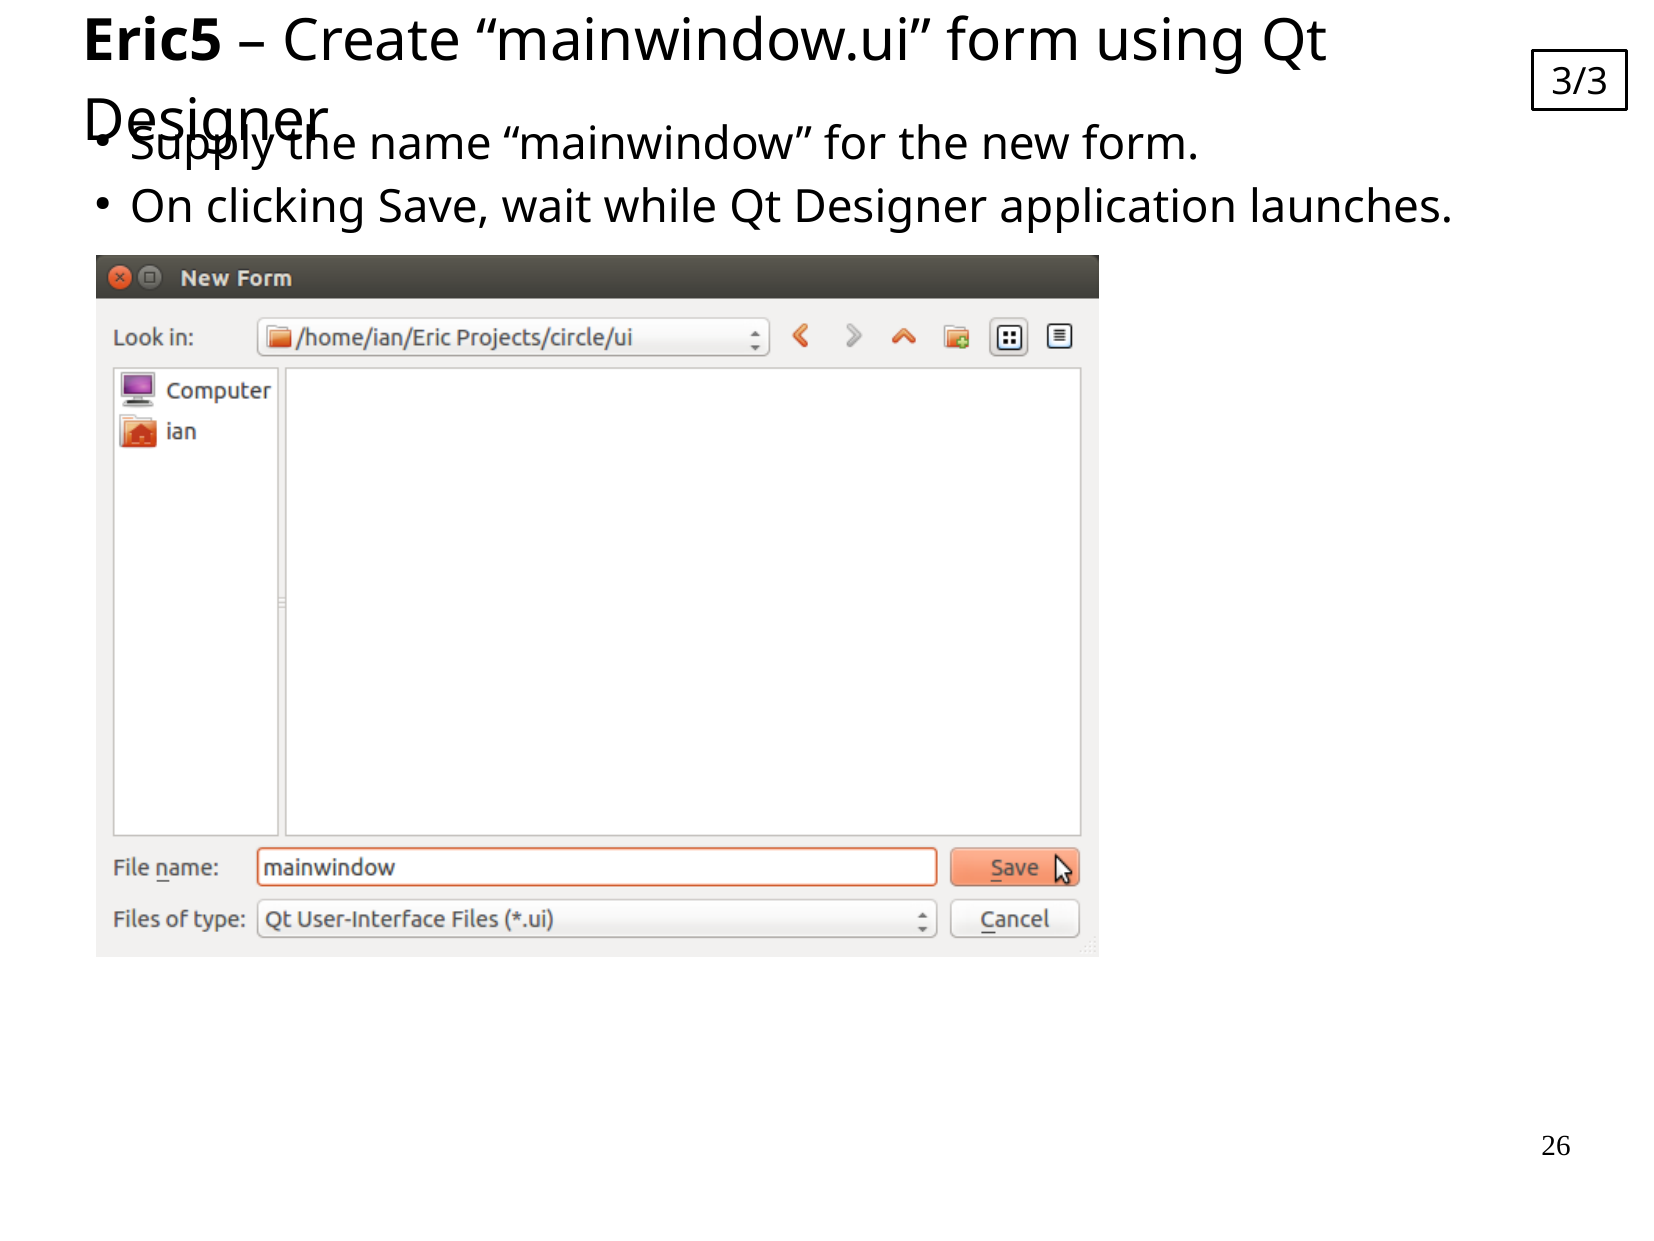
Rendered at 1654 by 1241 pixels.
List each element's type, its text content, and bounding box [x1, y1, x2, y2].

picture [96, 255, 1099, 957]
text_box 3/3 [1532, 50, 1627, 110]
title Eric5 – Create “mainwindow.ui” form using Qt Designer [82, 39, 1571, 116]
text_box Supply the name “mainwindow” for the new form. On clicking Save, wait while Qt Designer application launches. [94, 113, 1583, 233]
